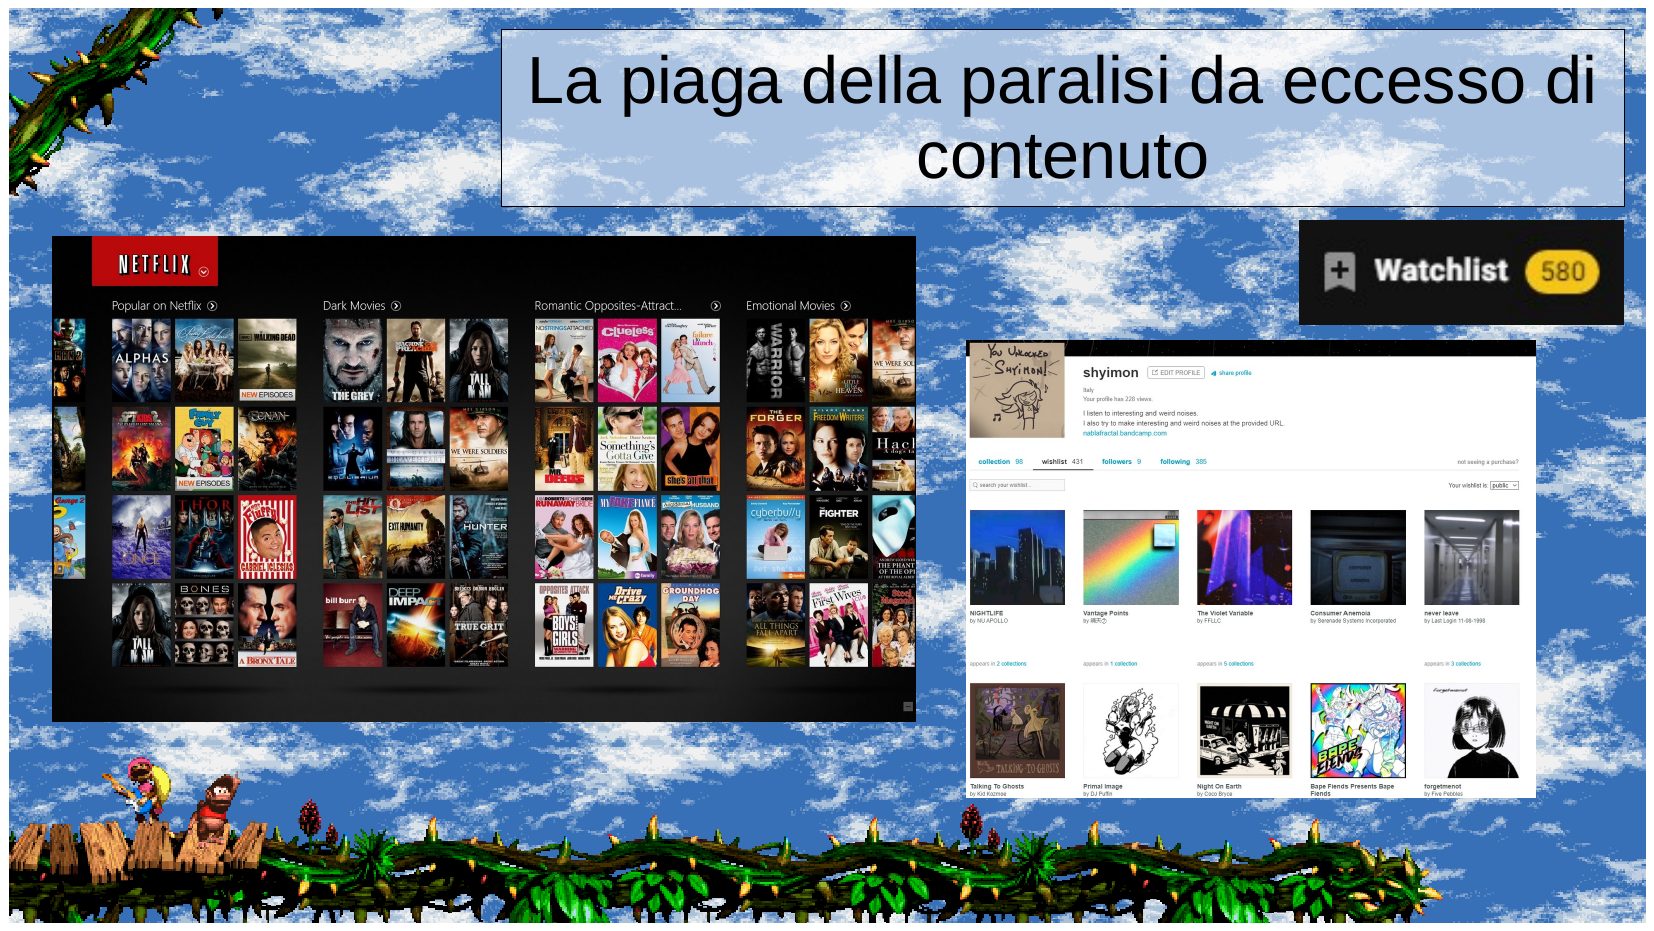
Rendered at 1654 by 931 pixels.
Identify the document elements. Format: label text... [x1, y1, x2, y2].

picture [0, 0, 1654, 931]
subtitle La piaga della paralisi da eccesso di contenuto [501, 29, 1625, 207]
